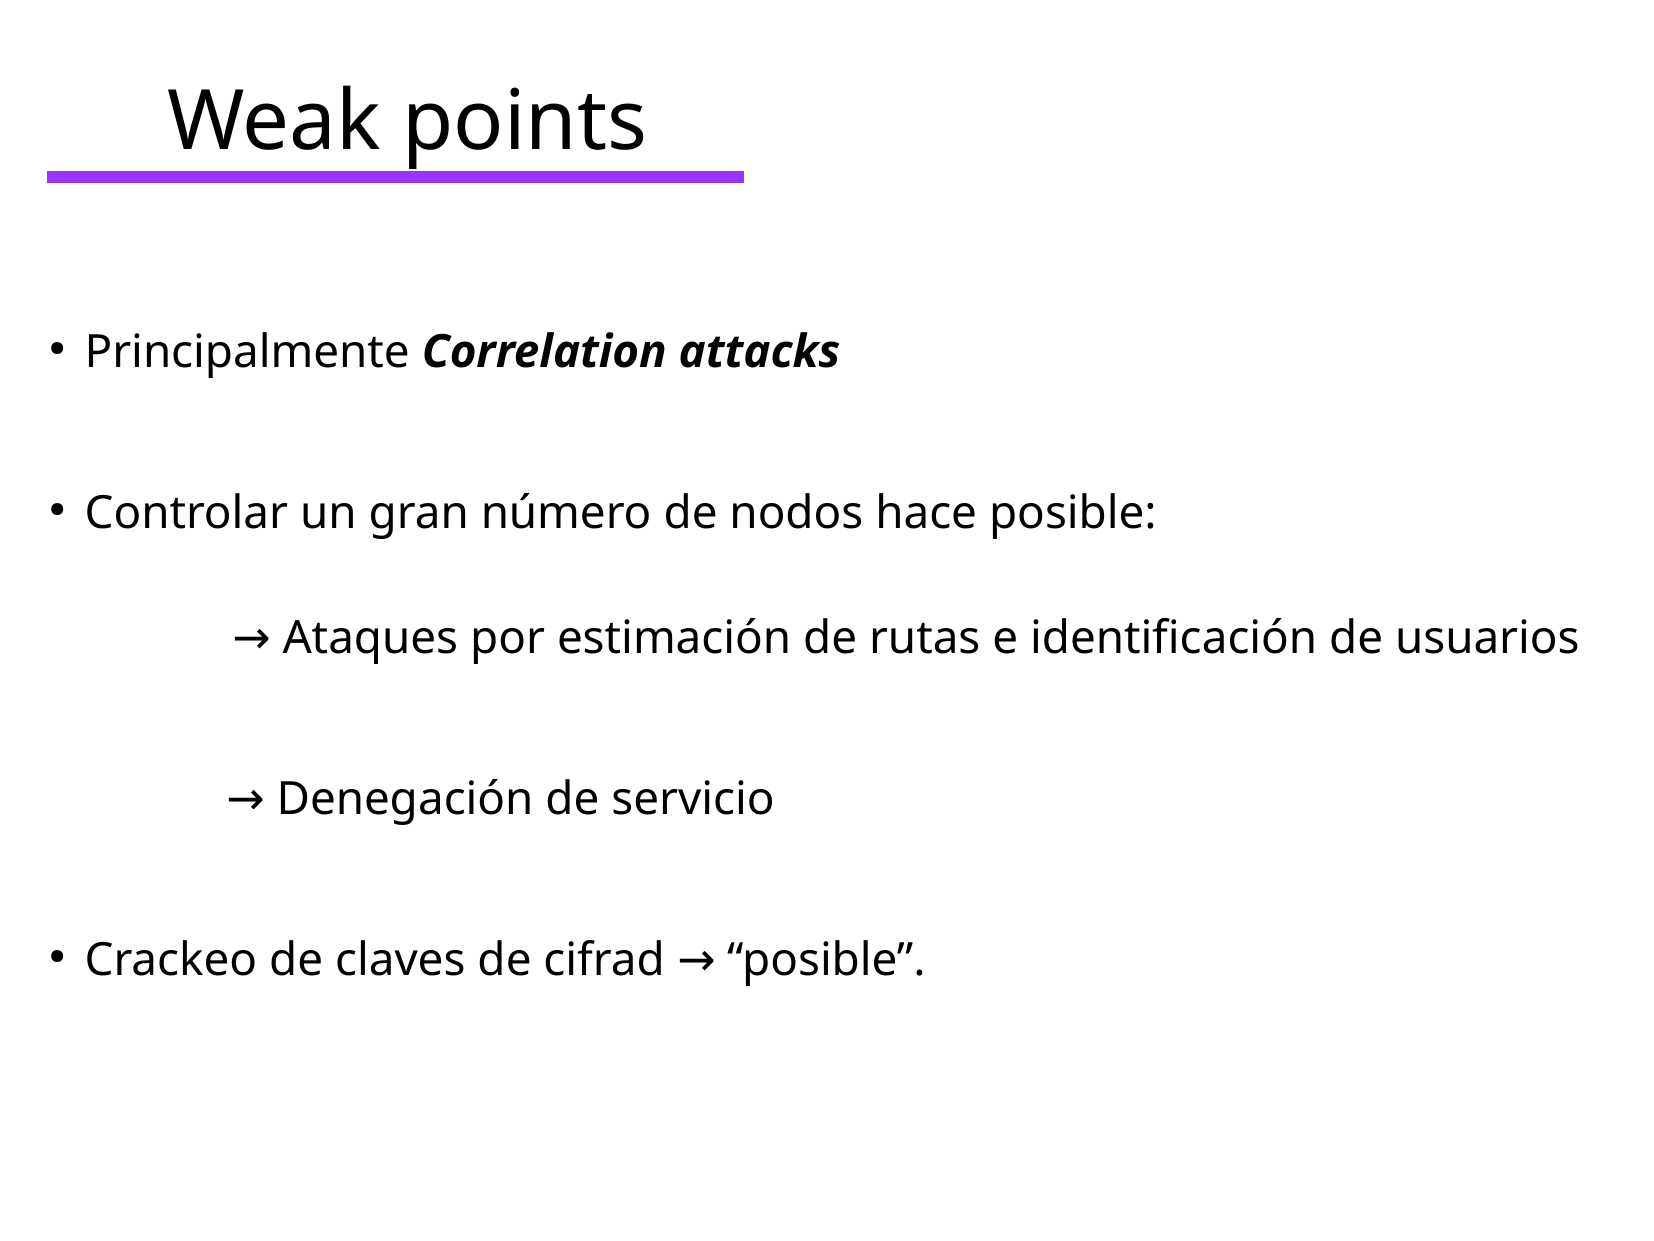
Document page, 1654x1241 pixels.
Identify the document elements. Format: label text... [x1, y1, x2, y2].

title Weak points [0, 10, 1252, 225]
text_box Principalmente Correlation attacks Controlar un gran número de nodos hace posible: → Ataques por estimación de rutas e identificación de usuarios → Denegación de servicio Crackeo de claves de cifrad → “posible”. [34, 248, 1619, 924]
